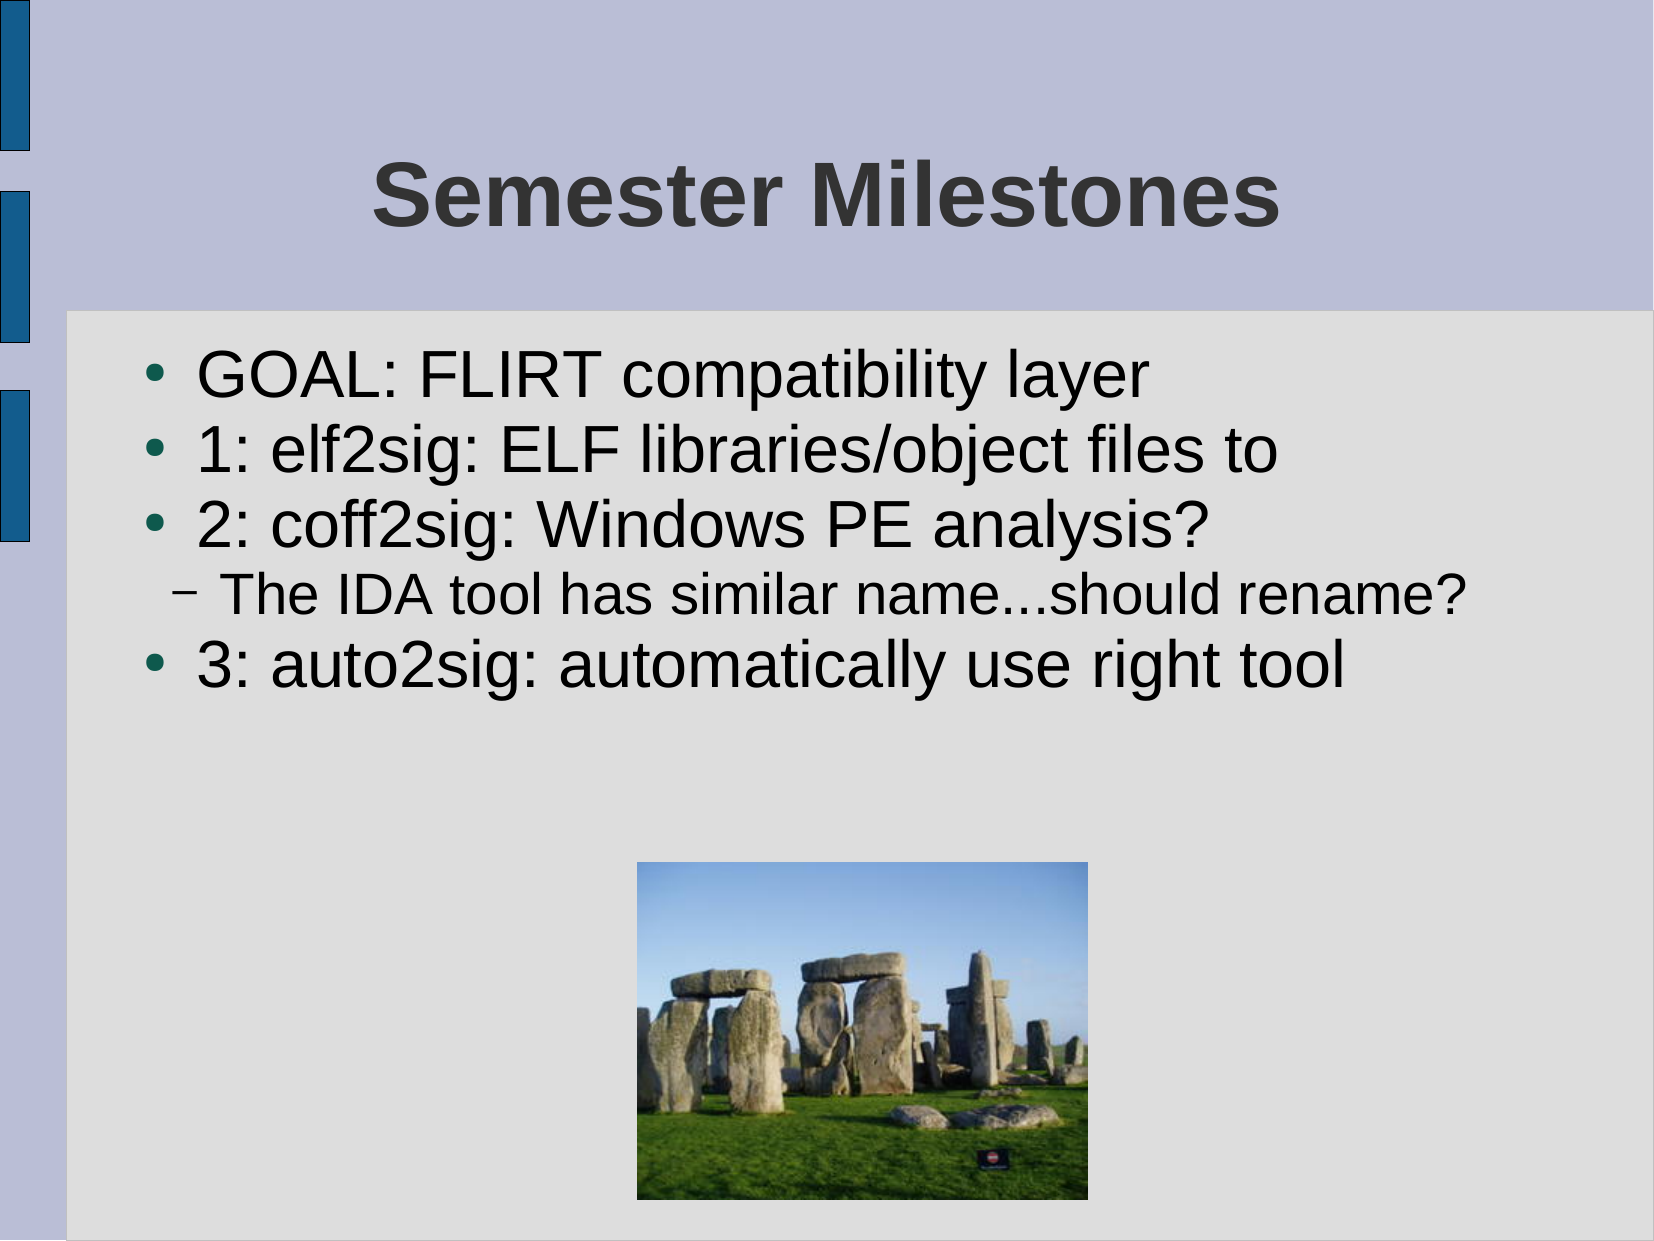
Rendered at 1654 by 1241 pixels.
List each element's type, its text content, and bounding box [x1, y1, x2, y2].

picture [637, 862, 1088, 1201]
list GOAL: FLIRT compatibility layer 1: elf2sig: ELF libraries/object files to 2: coff2sig: Windows PE analysis? The IDA tool has similar name...should rename? 3: auto2sig: automatically use right tool [125, 337, 1538, 1105]
title Semester Milestones [121, 98, 1534, 291]
